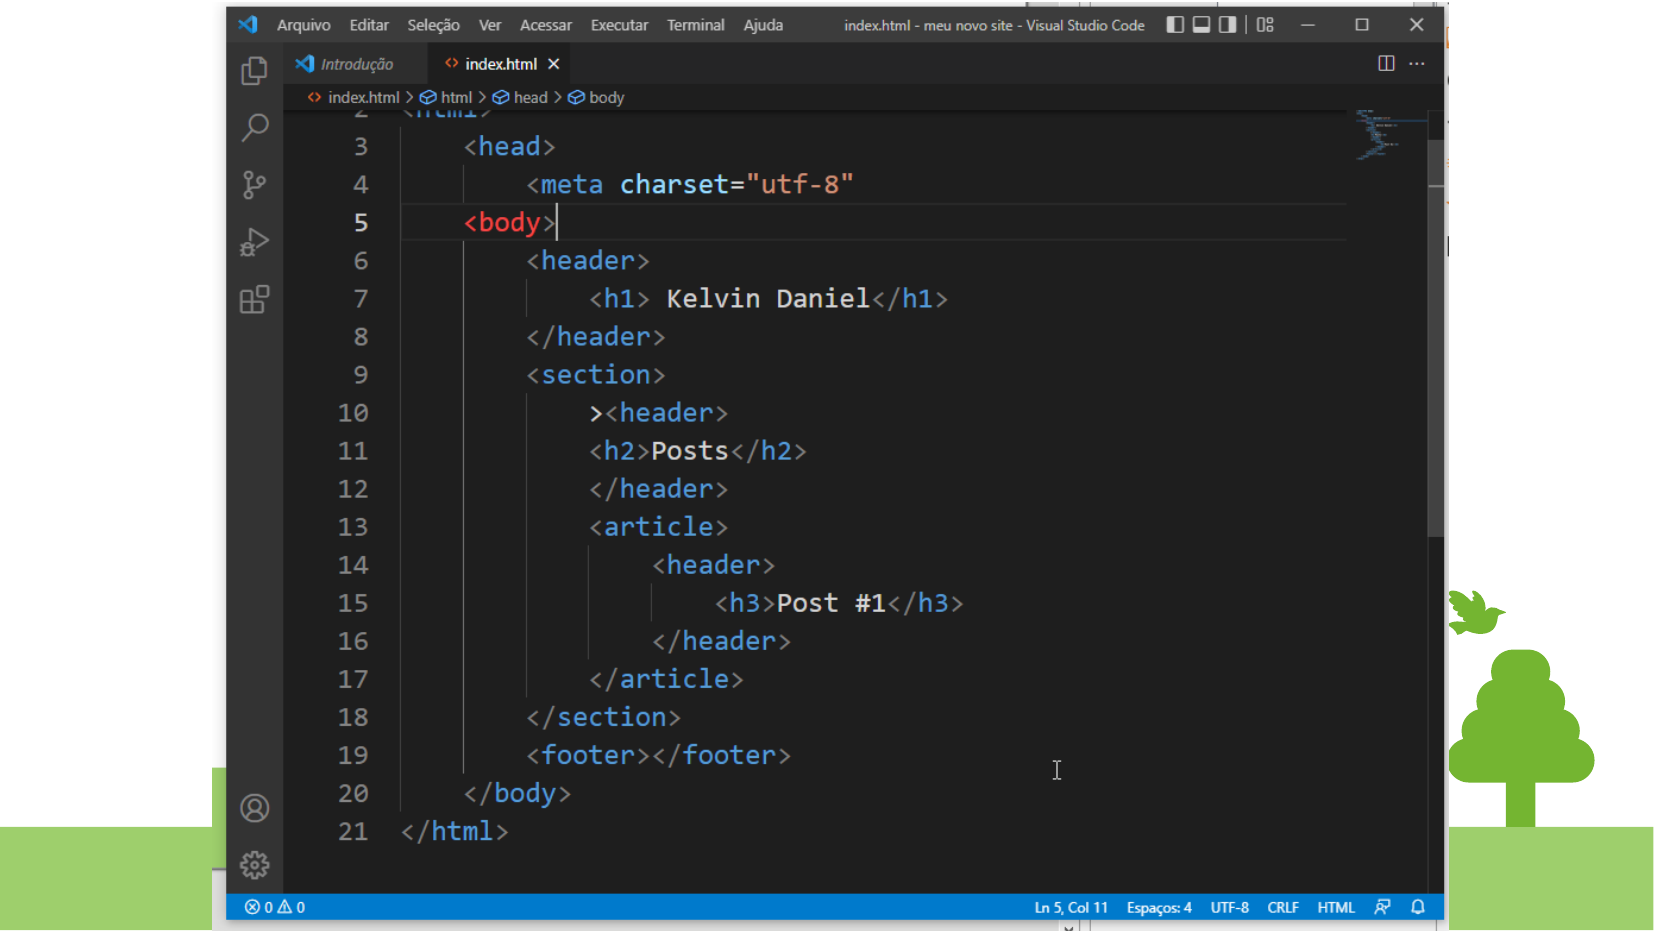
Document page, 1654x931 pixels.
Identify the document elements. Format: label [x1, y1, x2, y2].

picture [212, 2, 1449, 931]
